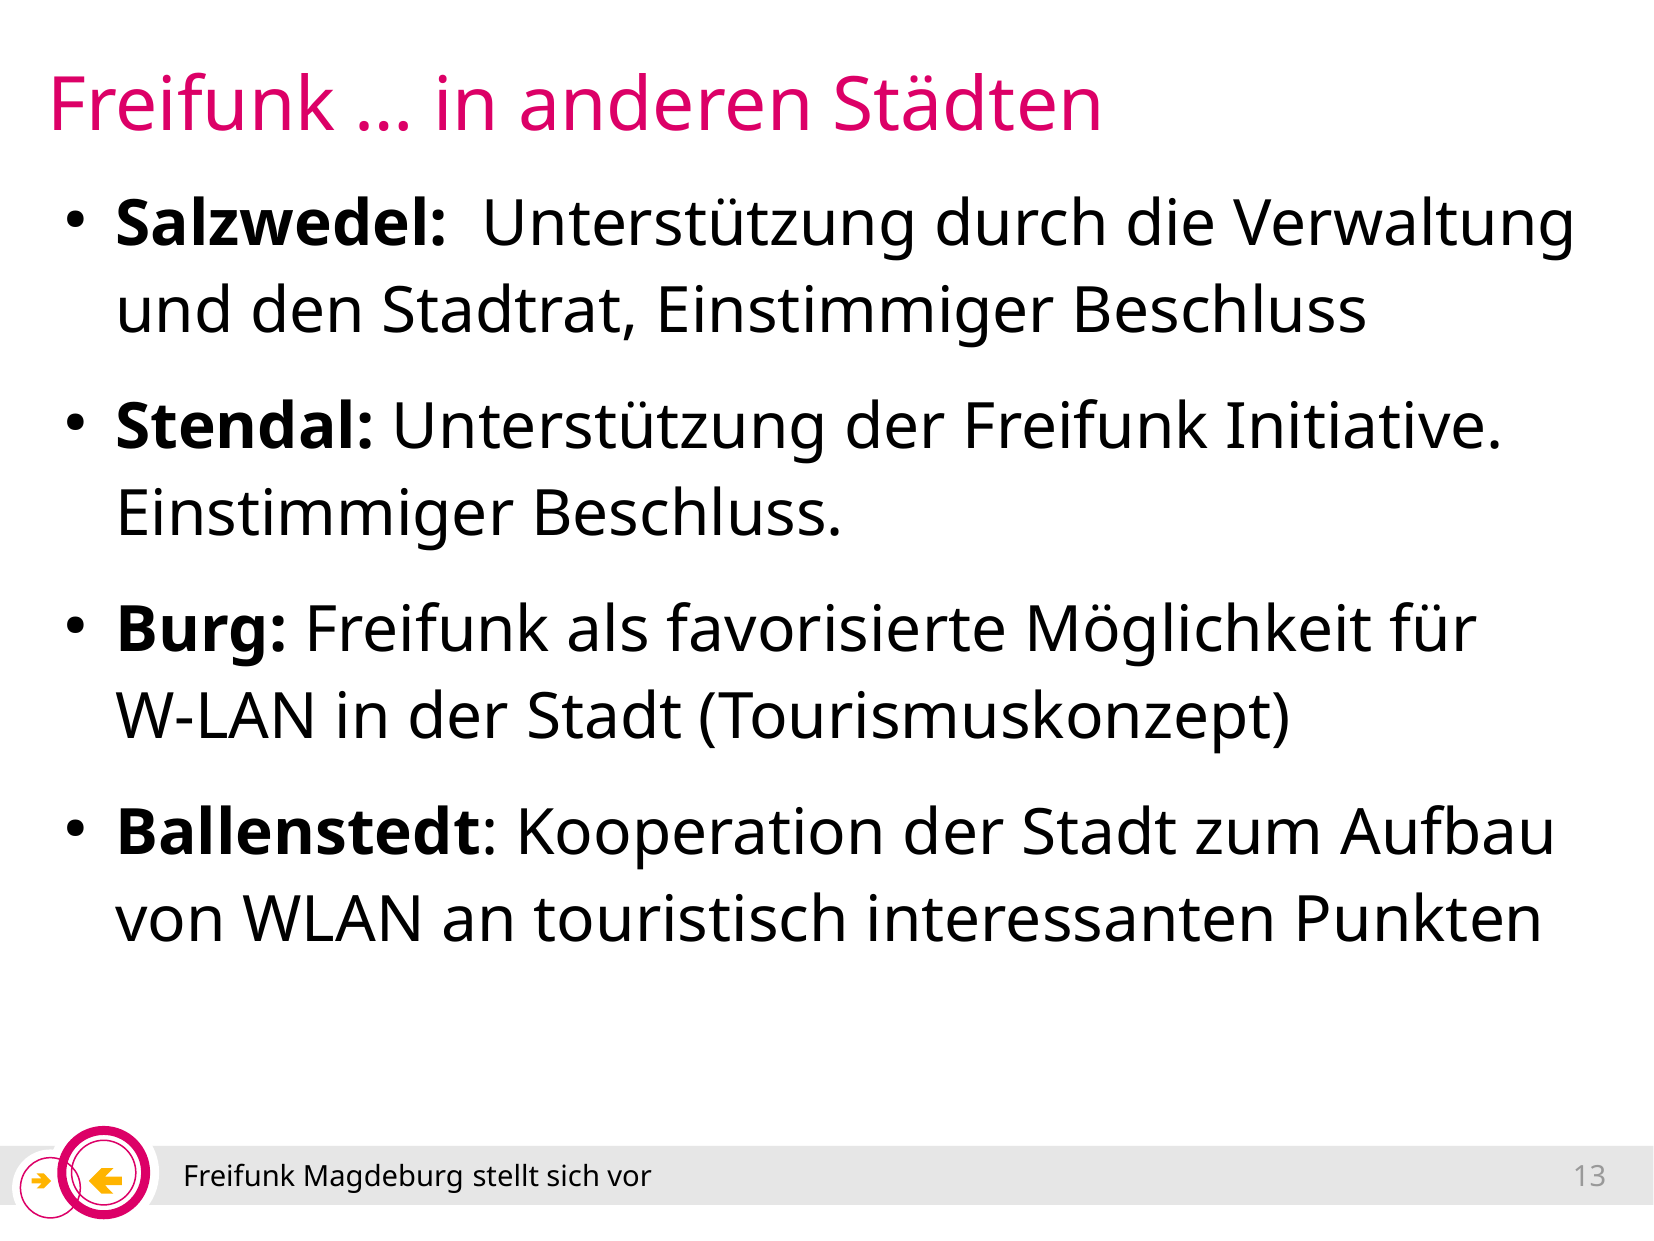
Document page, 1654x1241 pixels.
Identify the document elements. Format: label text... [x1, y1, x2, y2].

list Salzwedel: Unterstützung durch die Verwaltung und den Stadtrat, Einstimmiger Beschluss Stendal: Unterstützung der Freifunk Initiative. Einstimmiger Beschluss. Burg: Freifunk als favorisierte Möglichkeit für W-LAN in der Stadt (Tourismuskonzept) Ballenstedt: Kooperation der Stadt zum Aufbau von WLAN an touristisch interessanten Punkten [47, 177, 1607, 1111]
title Freifunk … in anderen Städten [47, 45, 1607, 158]
